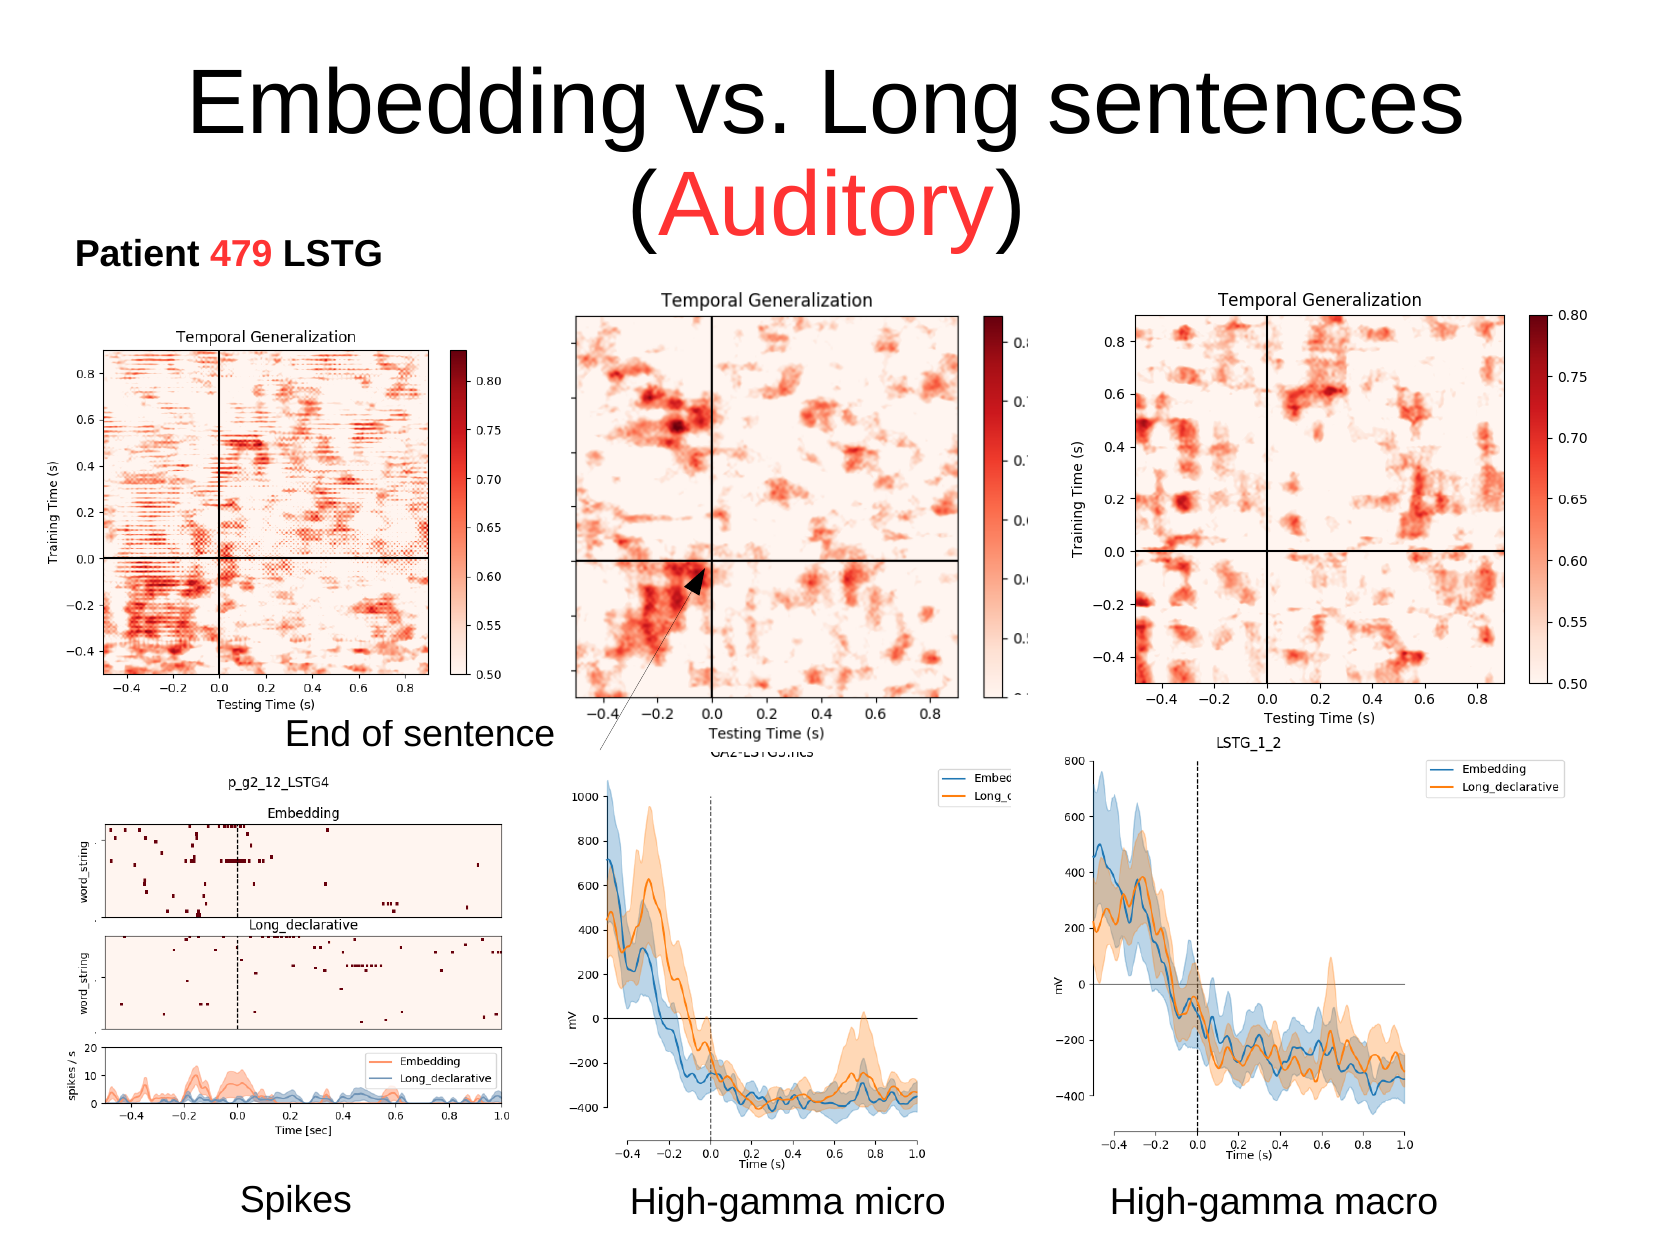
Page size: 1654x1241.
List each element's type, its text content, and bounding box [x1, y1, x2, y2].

picture [9, 256, 1654, 1194]
text_box Patient 479 LSTG [60, 225, 616, 286]
text_box Spikes [225, 1171, 406, 1229]
text_box High-gamma macro [1095, 1186, 1456, 1231]
title Embedding vs. Long sentences (Auditory) [82, 49, 1571, 257]
text_box High-gamma micro [615, 1173, 976, 1231]
text_box End of sentence [270, 705, 646, 766]
